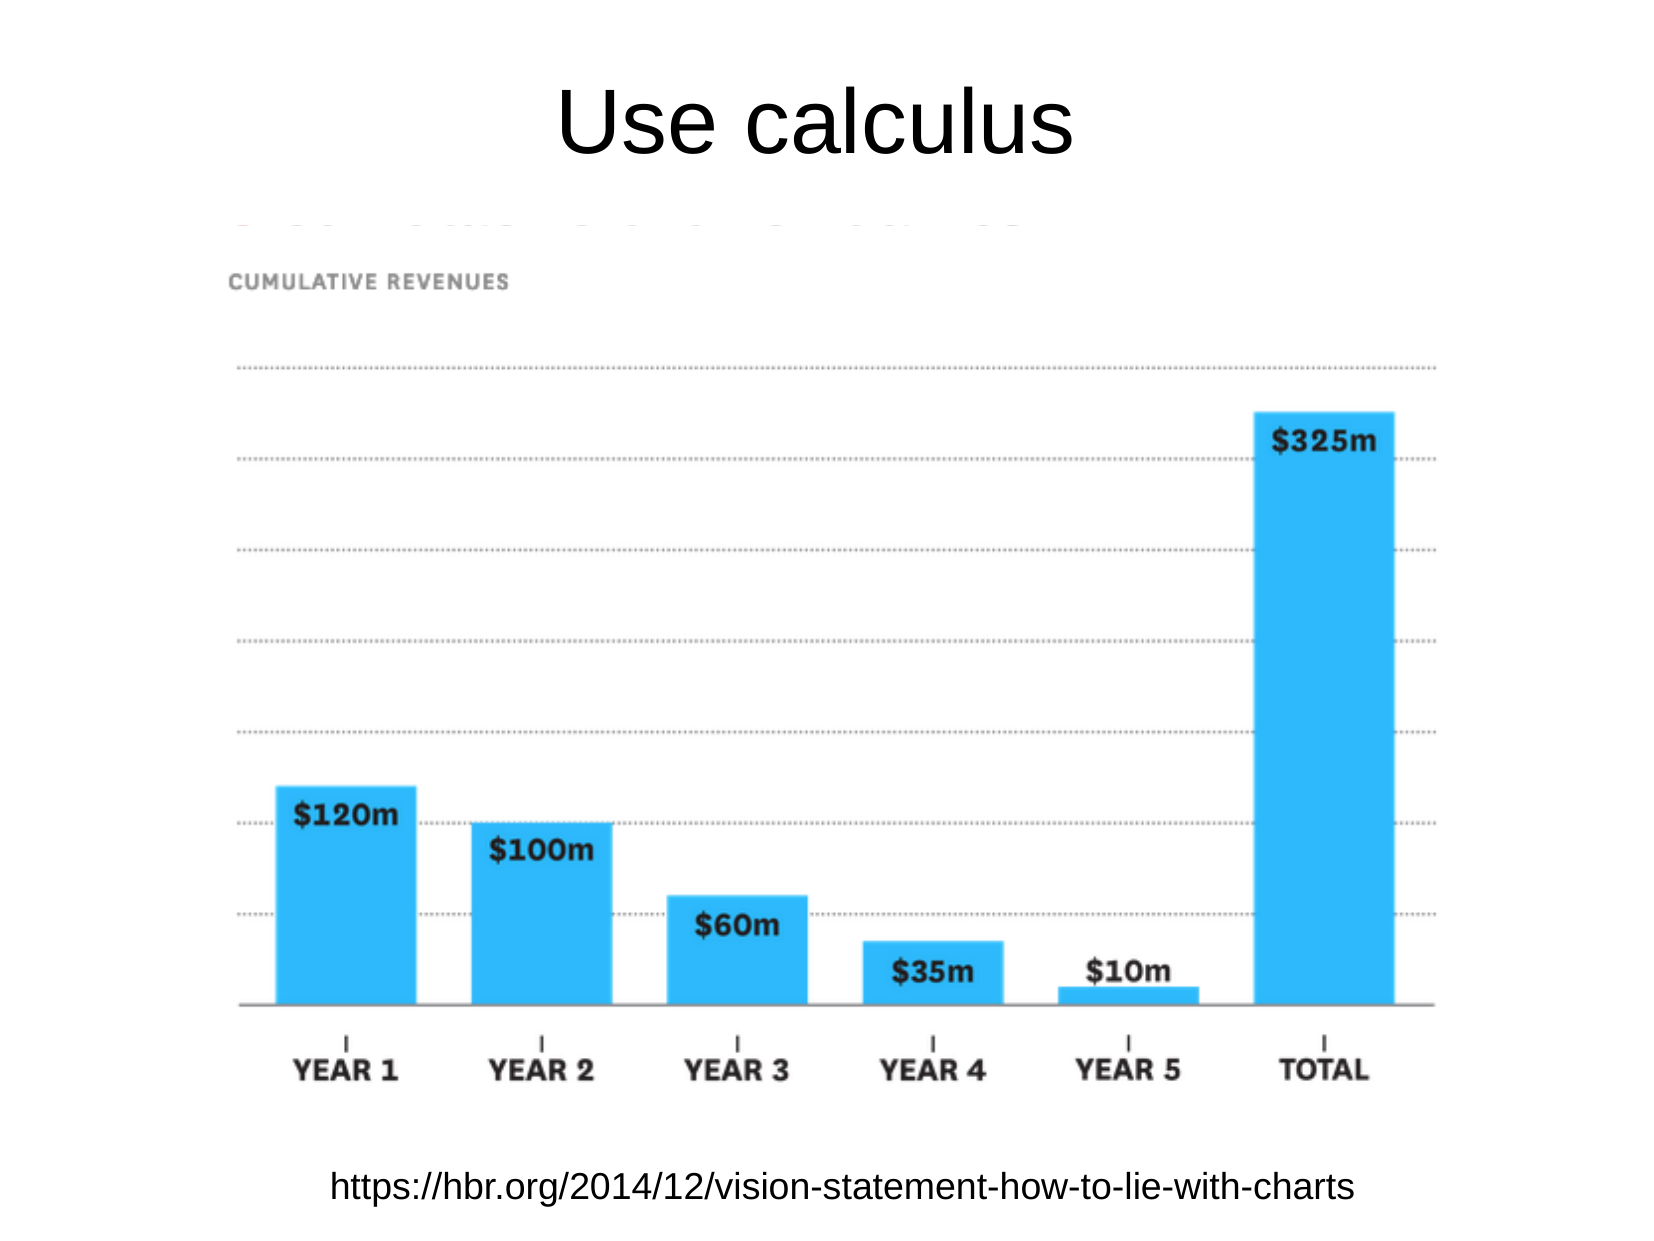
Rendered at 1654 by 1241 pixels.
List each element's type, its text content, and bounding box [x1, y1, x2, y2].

text_box https://hbr.org/2014/12/vision-statement-how-to-lie-with-charts [315, 1158, 1375, 1216]
picture [180, 225, 1468, 1127]
title Use calculus [71, 17, 1561, 226]
